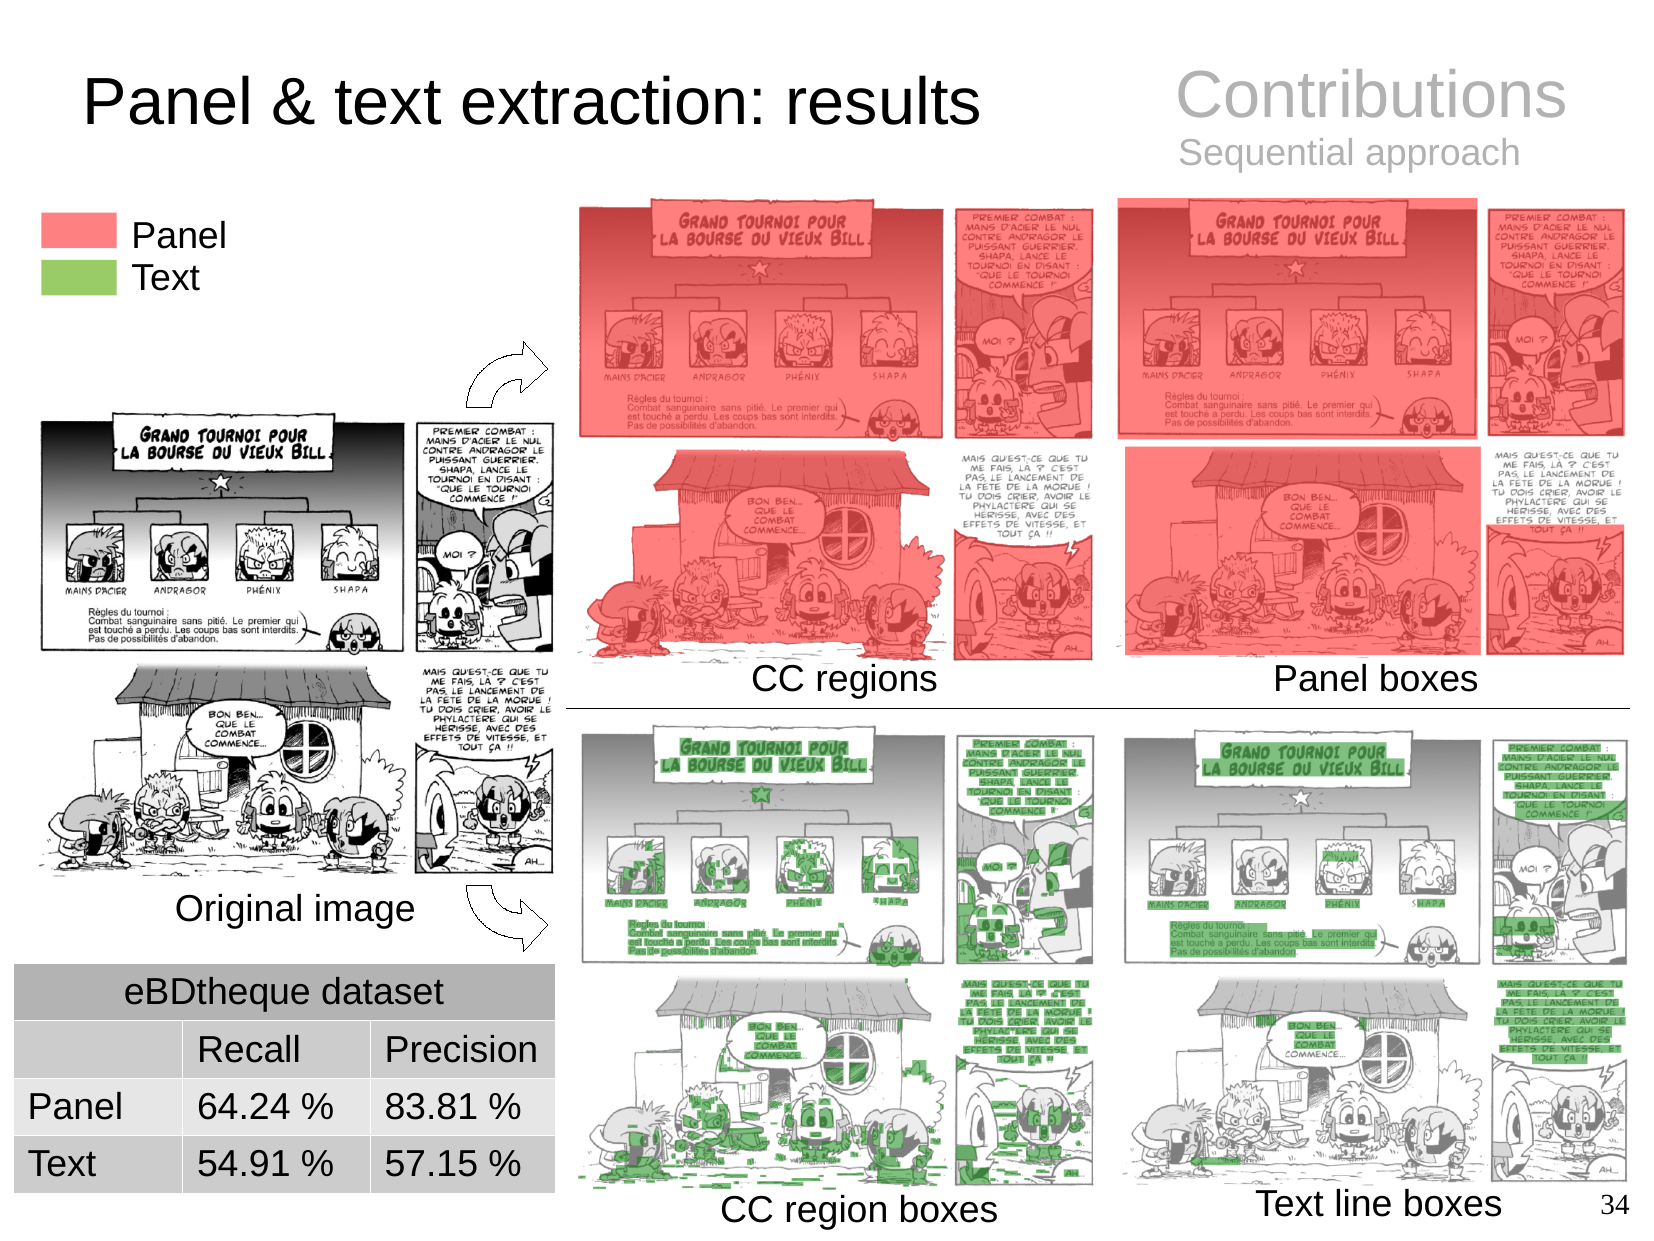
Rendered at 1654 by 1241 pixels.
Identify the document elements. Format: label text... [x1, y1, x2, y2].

text_box Text line boxes [1181, 1175, 1577, 1233]
table_cell 83.81 % [371, 1079, 555, 1135]
text_box Panel Text [116, 206, 448, 306]
table_cell [14, 1021, 182, 1078]
table_cell 54.91 % [183, 1136, 370, 1193]
table_cell Text [14, 1136, 182, 1193]
text_box CC region boxes [679, 1181, 1040, 1238]
table_cell Precision [371, 1021, 555, 1078]
text_box Original image [141, 879, 449, 937]
picture [5, 189, 1099, 1194]
table_cell Recall [183, 1021, 370, 1078]
text_box [41, 212, 117, 249]
picture [1116, 720, 1636, 1192]
text_box Panel boxes [1222, 649, 1530, 707]
table_cell 64.24 % [183, 1079, 370, 1135]
table_header eBDtheque dataset [14, 964, 555, 1020]
text_box [41, 259, 117, 296]
picture [1110, 194, 1630, 661]
table_cell 57.15 % [371, 1136, 555, 1193]
title Panel & text extraction: results [82, 49, 1571, 154]
table_cell Panel [14, 1079, 182, 1135]
text_box CC regions [690, 649, 999, 707]
